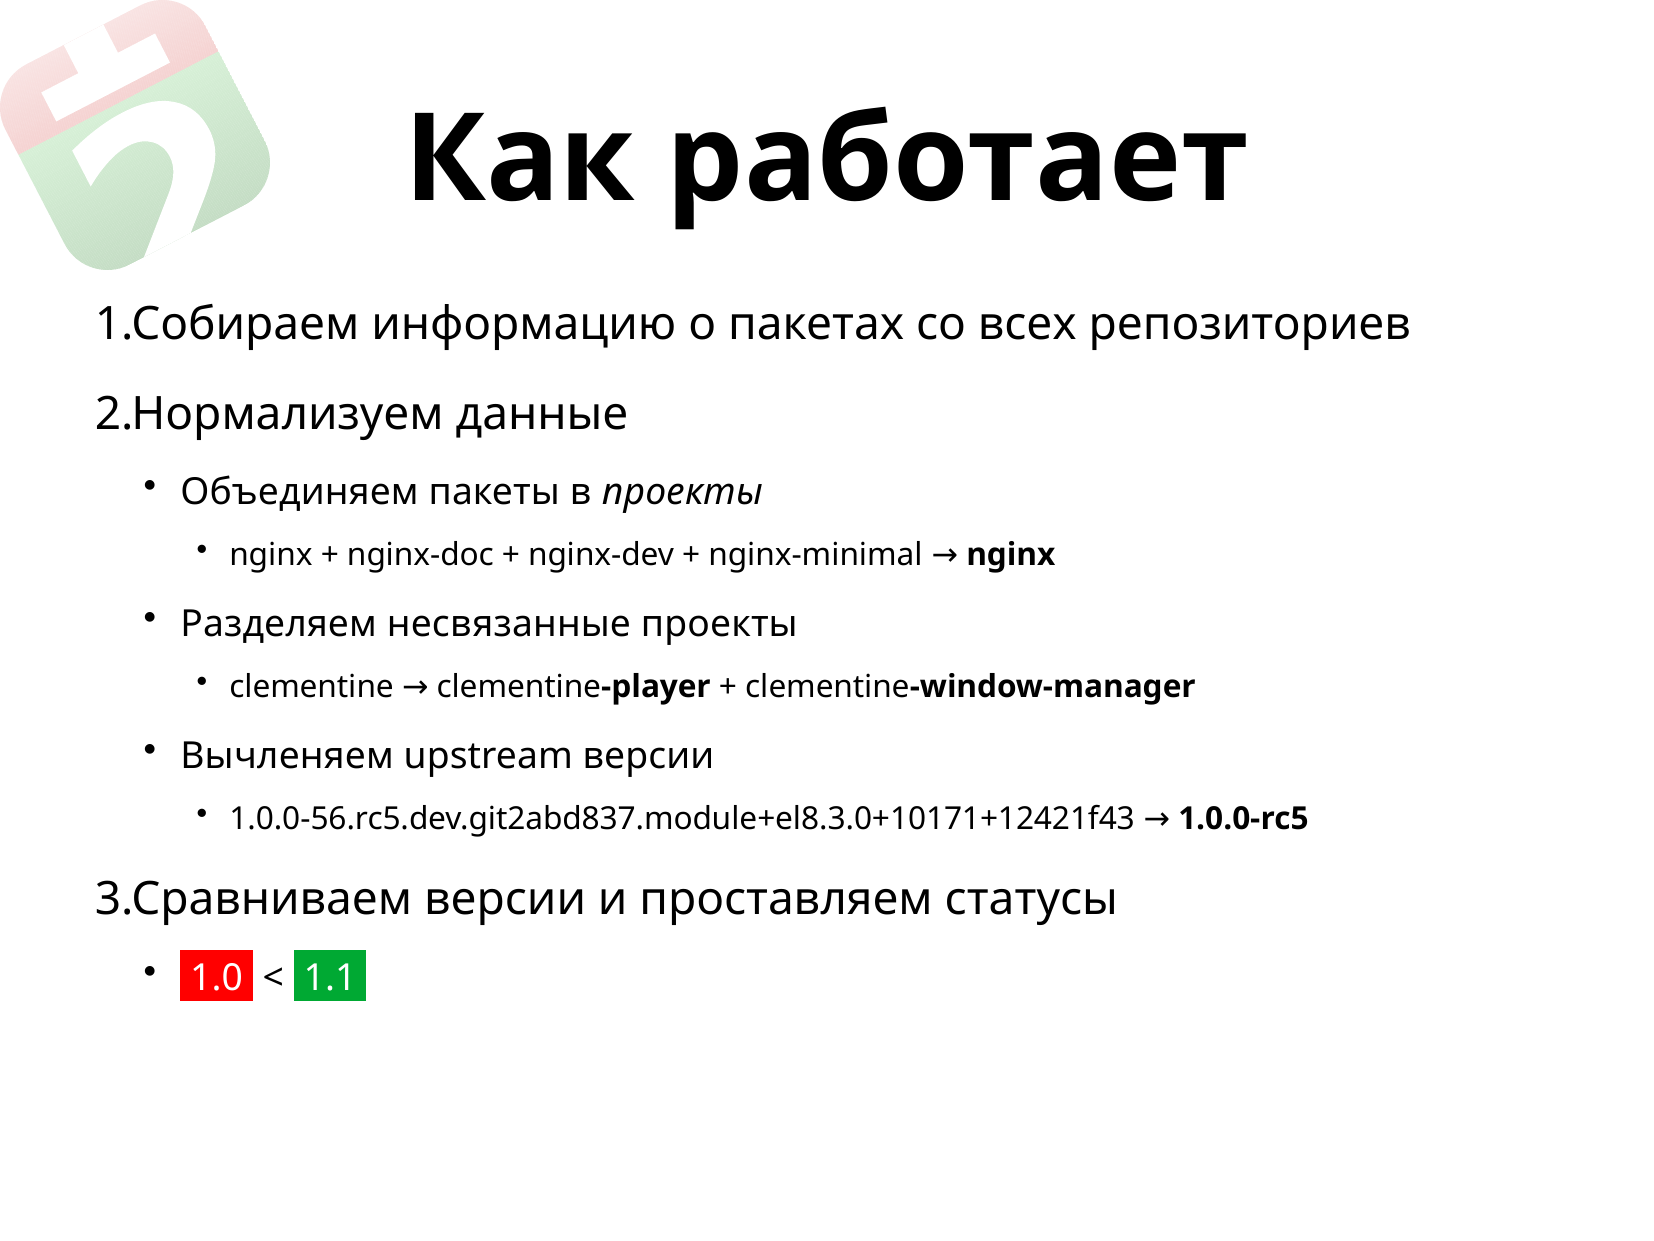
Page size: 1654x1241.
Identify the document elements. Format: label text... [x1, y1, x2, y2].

title Как работает [82, 49, 1571, 257]
list Собираем информацию о пакетах со всех репозиториев Нормализуем данные Объединяем пакеты в проекты nginx + nginx-doc + nginx-dev + nginx-minimal → nginx Разделяем несвязанные проекты clementine → clementine-player + clementine-window-manager Вычленяем upstream версии 1.0.0-56.rc5.dev.git2abd837.module+el8.3.0+10171+12421f43 → 1.0.0-rc5 Сравниваем версии и проставляем статусы 1.0 < 1.1 [82, 290, 1571, 1010]
